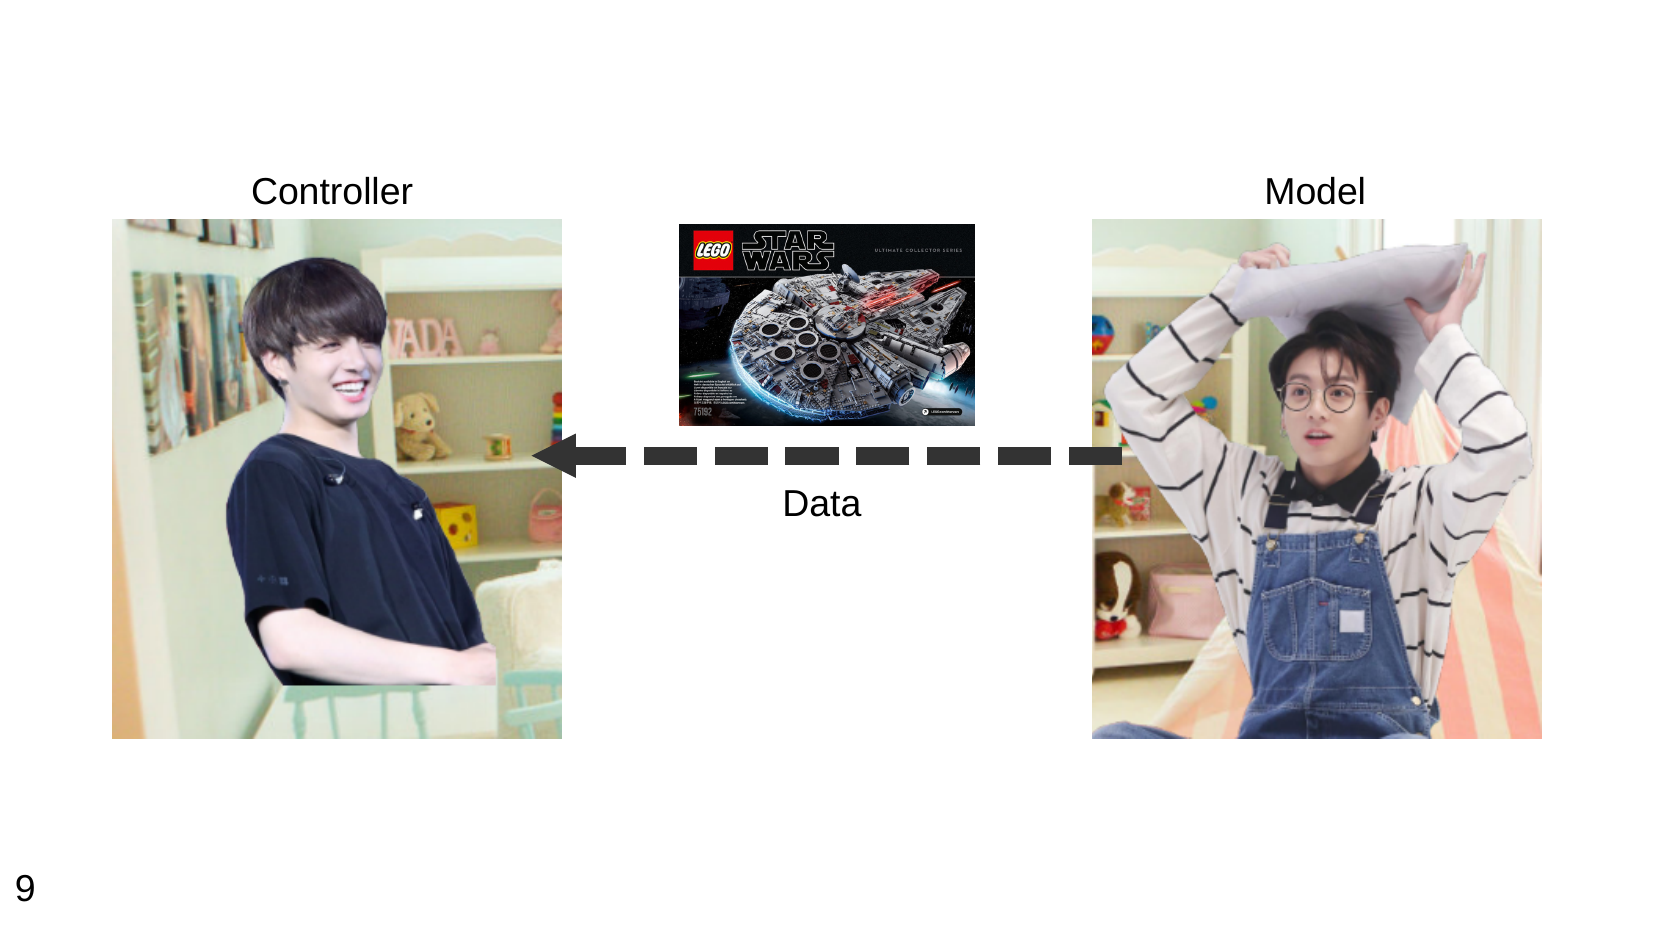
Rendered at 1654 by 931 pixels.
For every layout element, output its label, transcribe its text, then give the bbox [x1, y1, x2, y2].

picture [679, 177, 975, 473]
text_box Data [767, 474, 937, 532]
picture [112, 219, 562, 739]
picture [1092, 219, 1542, 739]
text_box Model [1249, 162, 1382, 220]
text_box <number> [0, 860, 201, 931]
text_box Controller [236, 162, 428, 220]
